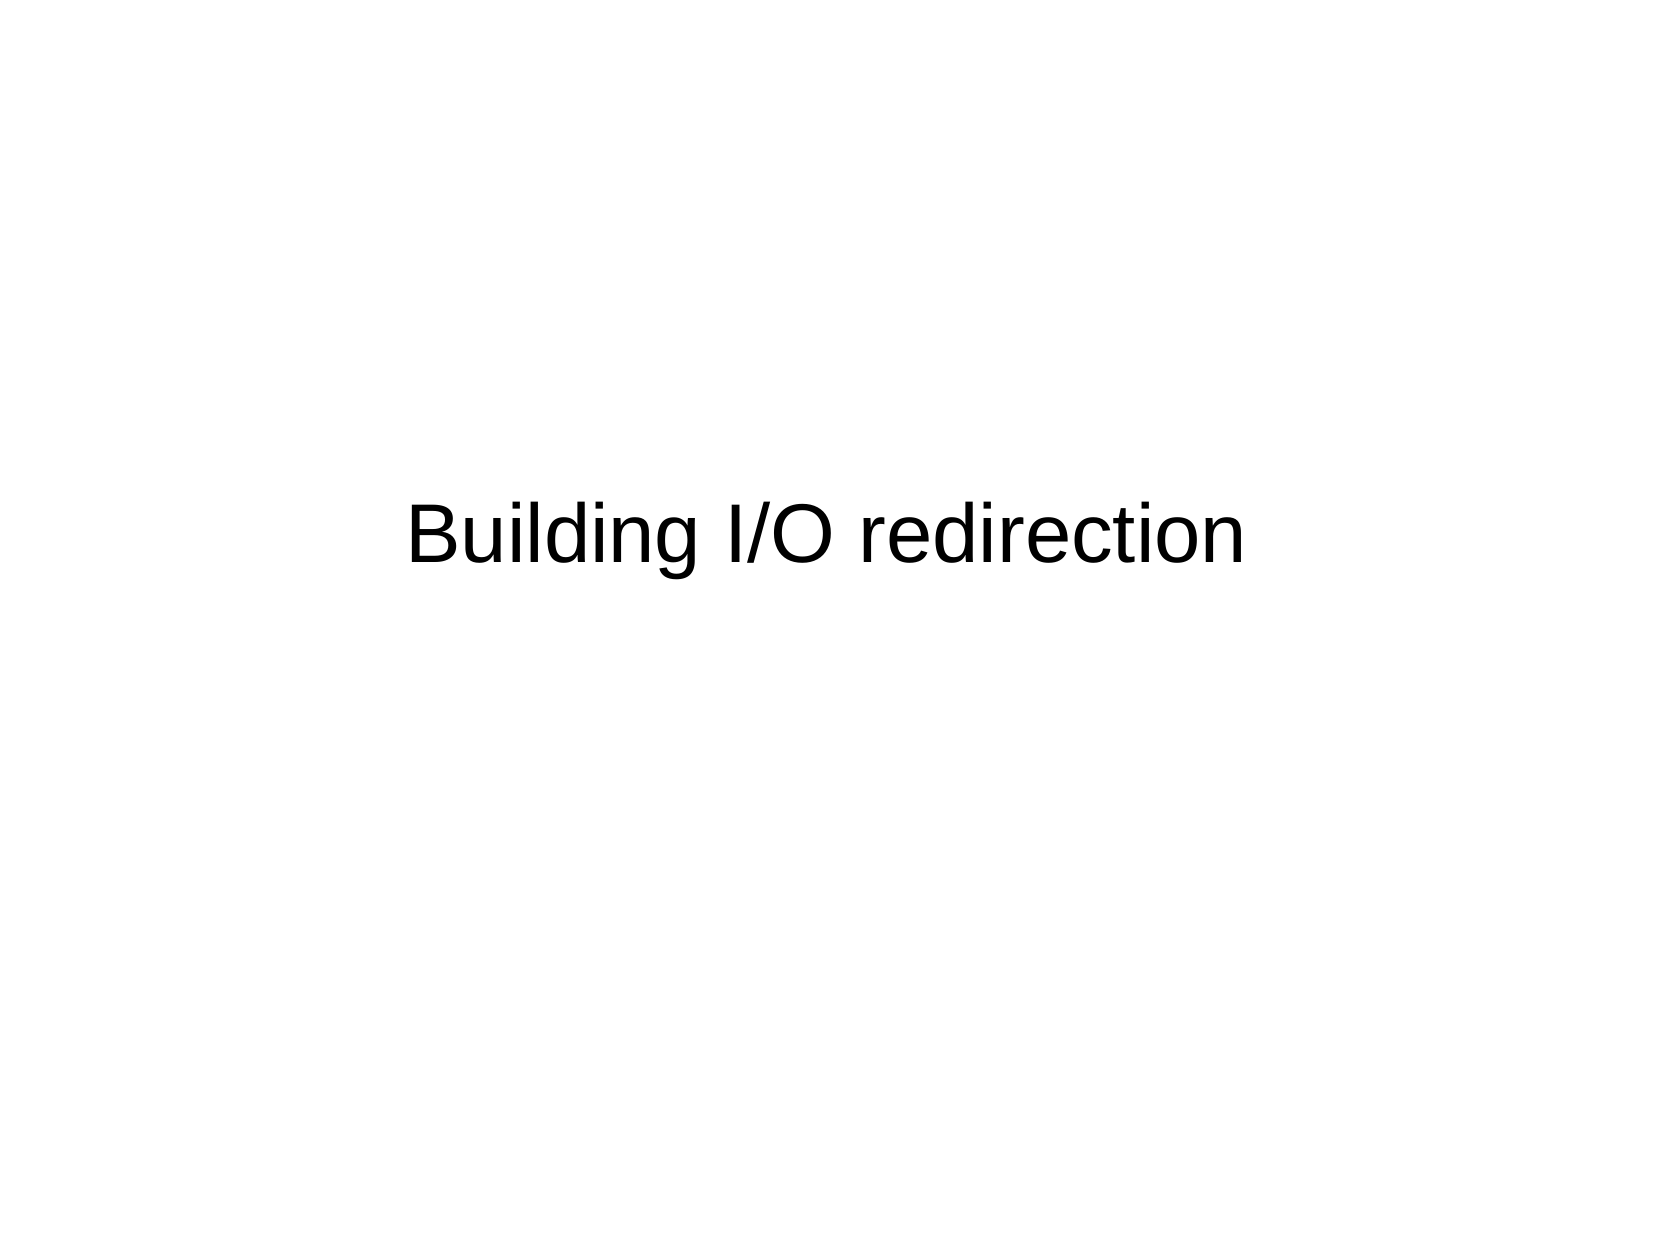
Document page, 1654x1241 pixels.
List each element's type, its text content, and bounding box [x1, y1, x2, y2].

subtitle Building I/O redirection [82, 49, 1571, 1010]
